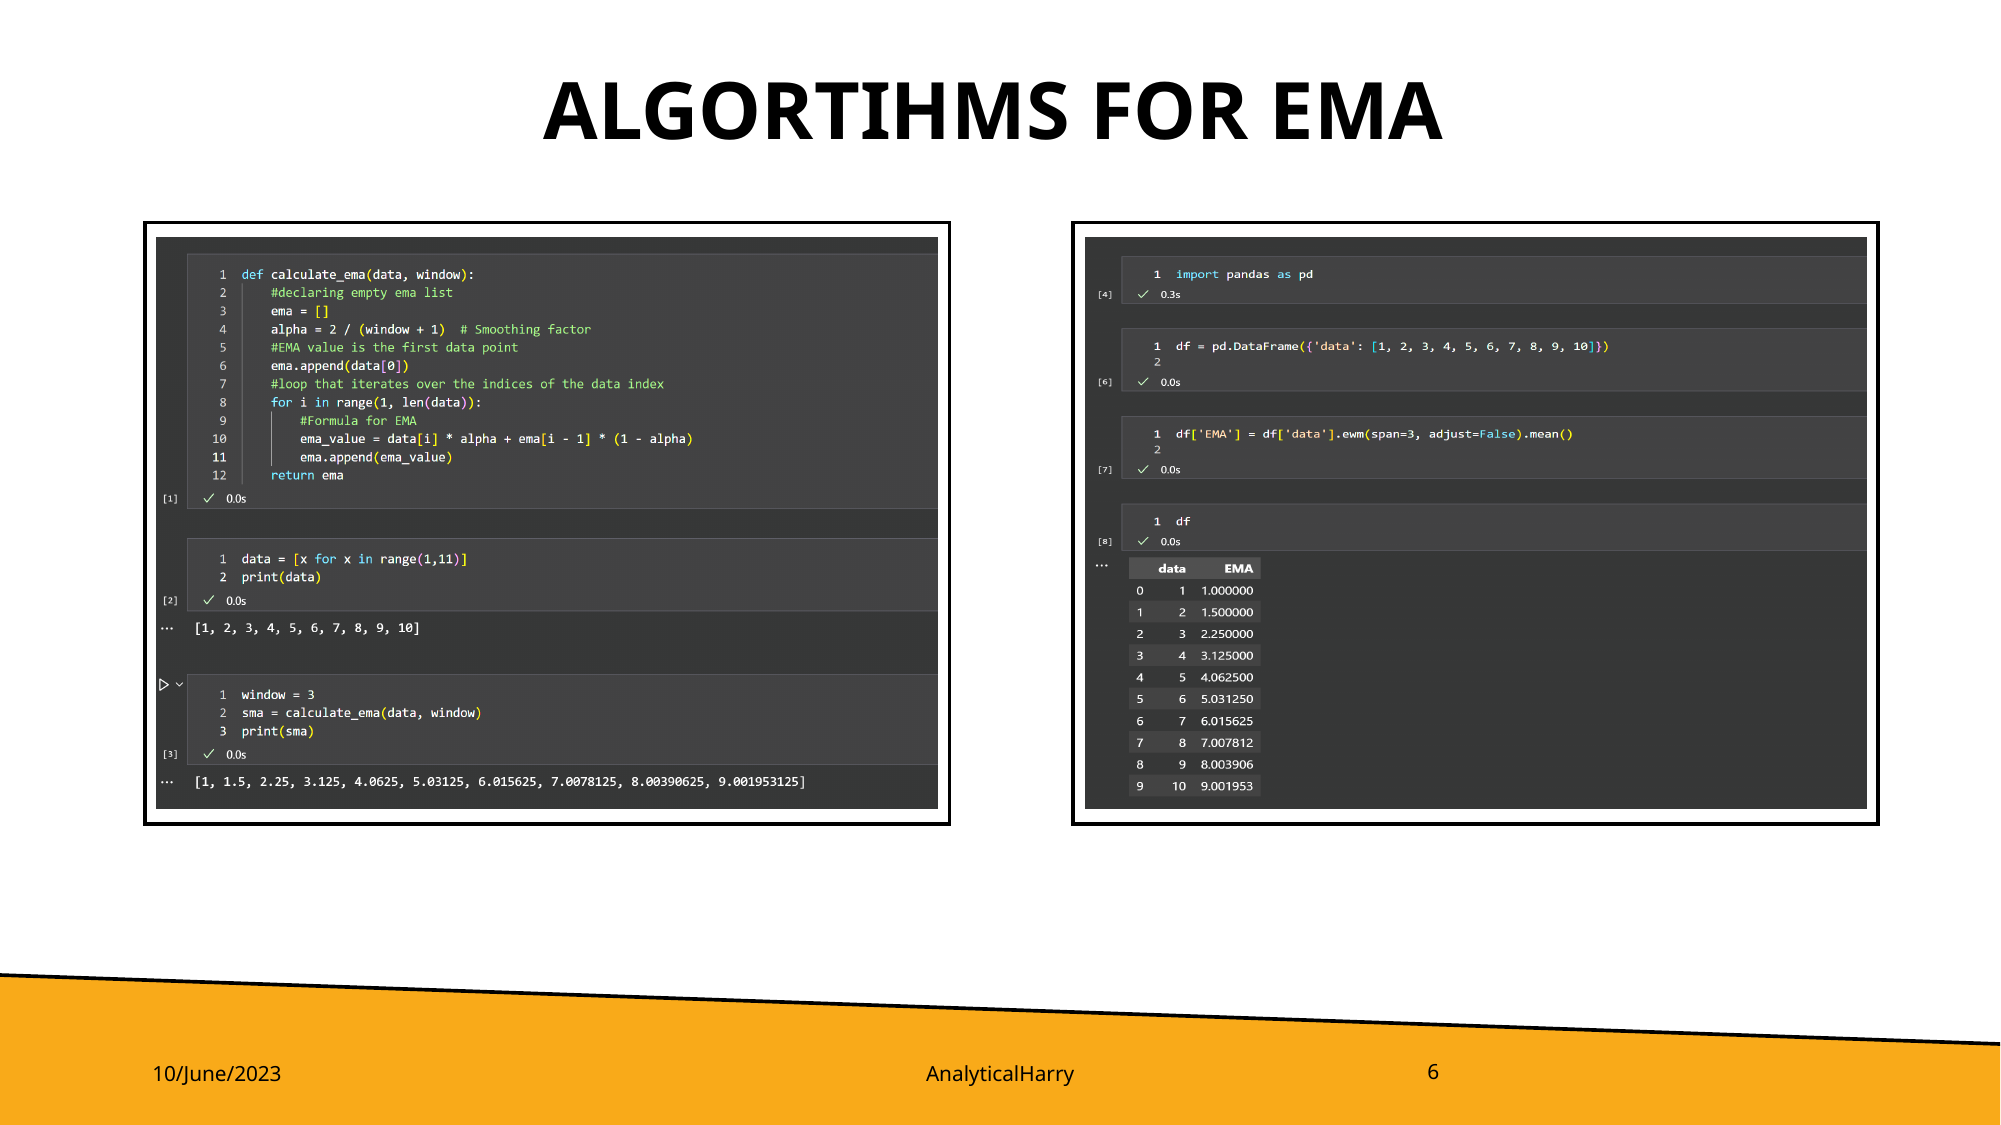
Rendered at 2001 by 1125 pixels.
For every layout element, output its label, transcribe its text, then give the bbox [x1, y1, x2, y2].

text_box 10/June/2023 [137, 1042, 588, 1103]
picture [156, 237, 938, 809]
text_box AnalyticalHarry [662, 1042, 1338, 1103]
title ALGORTIHMS FOR EMA [131, 5, 1857, 223]
picture [1085, 237, 1867, 809]
text_box [1412, 1042, 1863, 1103]
